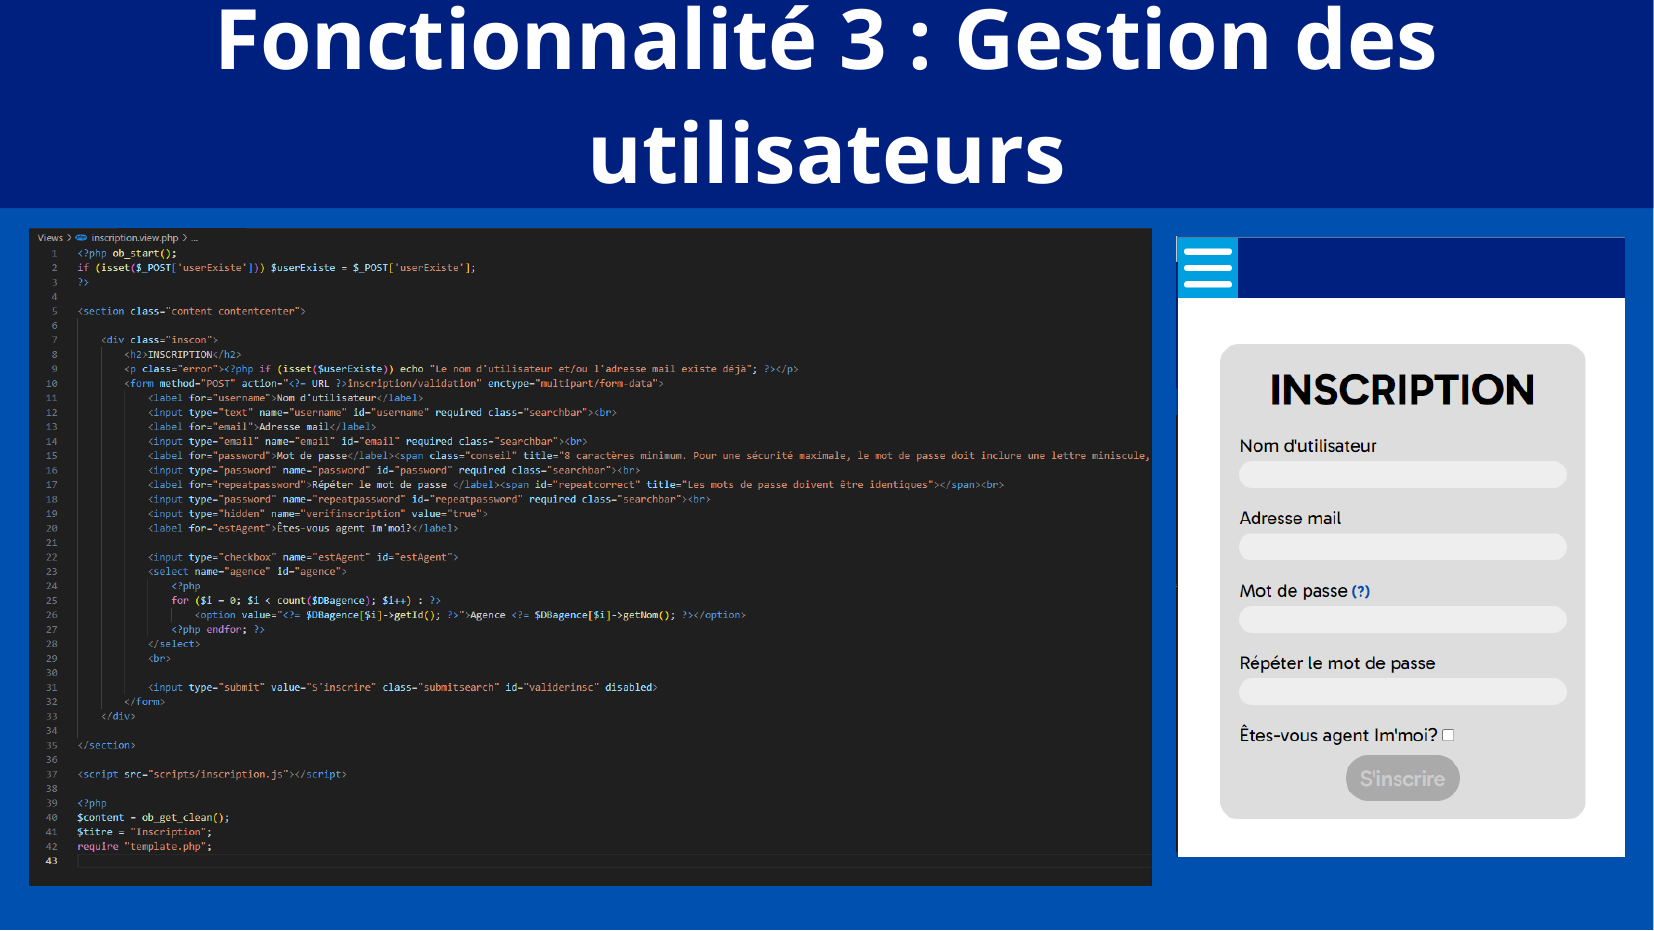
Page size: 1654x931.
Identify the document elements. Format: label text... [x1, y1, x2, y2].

title Fonctionnalité 3 : Gestion des utilisateurs [0, 0, 1654, 189]
picture [29, 228, 1152, 886]
picture [1176, 236, 1625, 857]
